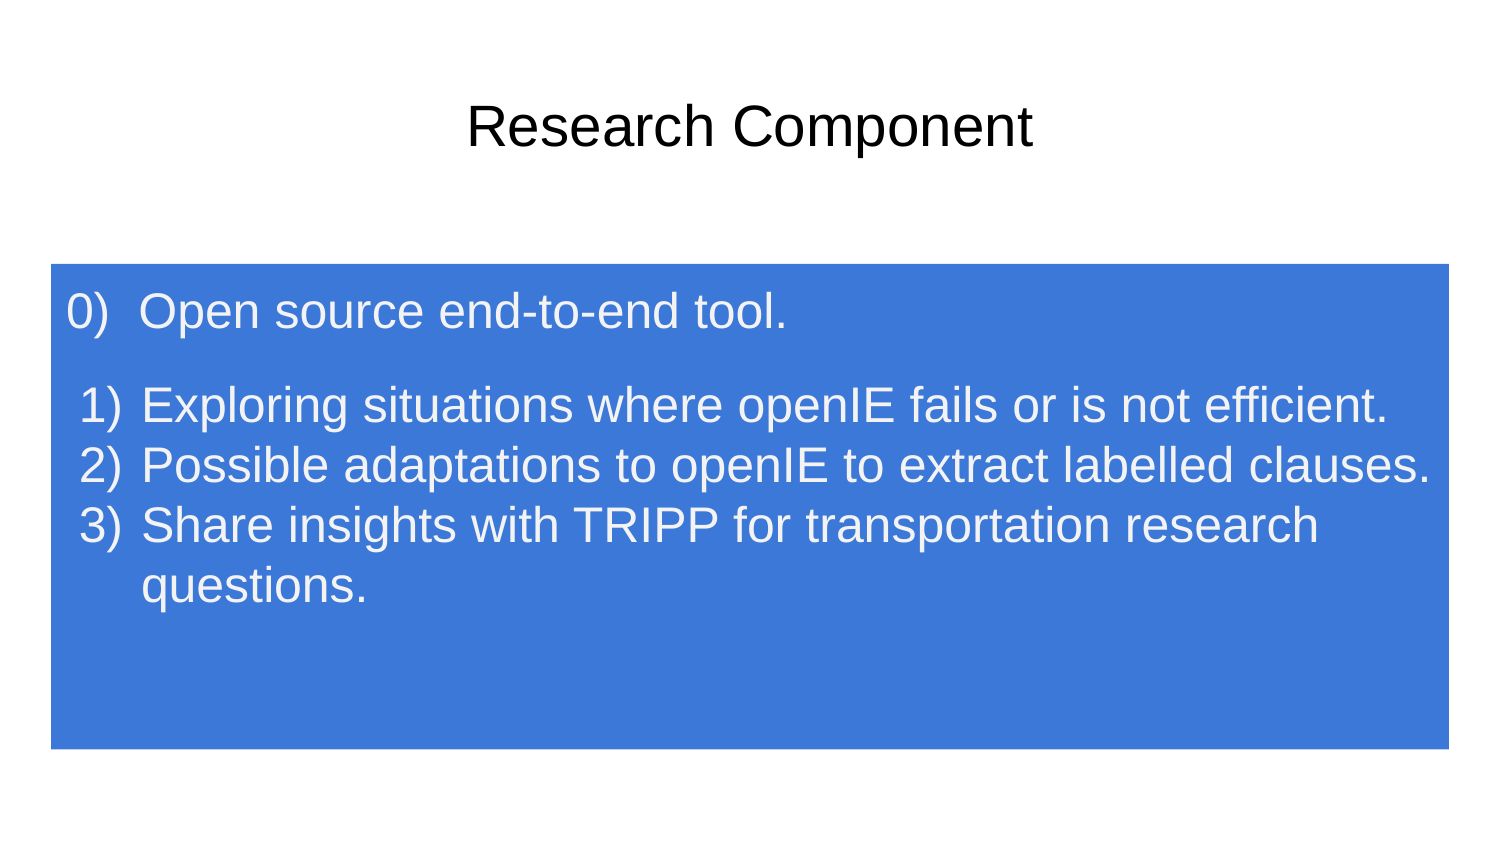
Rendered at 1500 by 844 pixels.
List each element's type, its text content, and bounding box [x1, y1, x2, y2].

list 0) Open source end-to-end tool. Exploring situations where openIE fails or is not efficient. Possible adaptations to openIE to extract labelled clauses. Share insights with TRIPP for transportation research questions. [51, 263, 1449, 750]
title Research Component [51, 72, 1449, 167]
